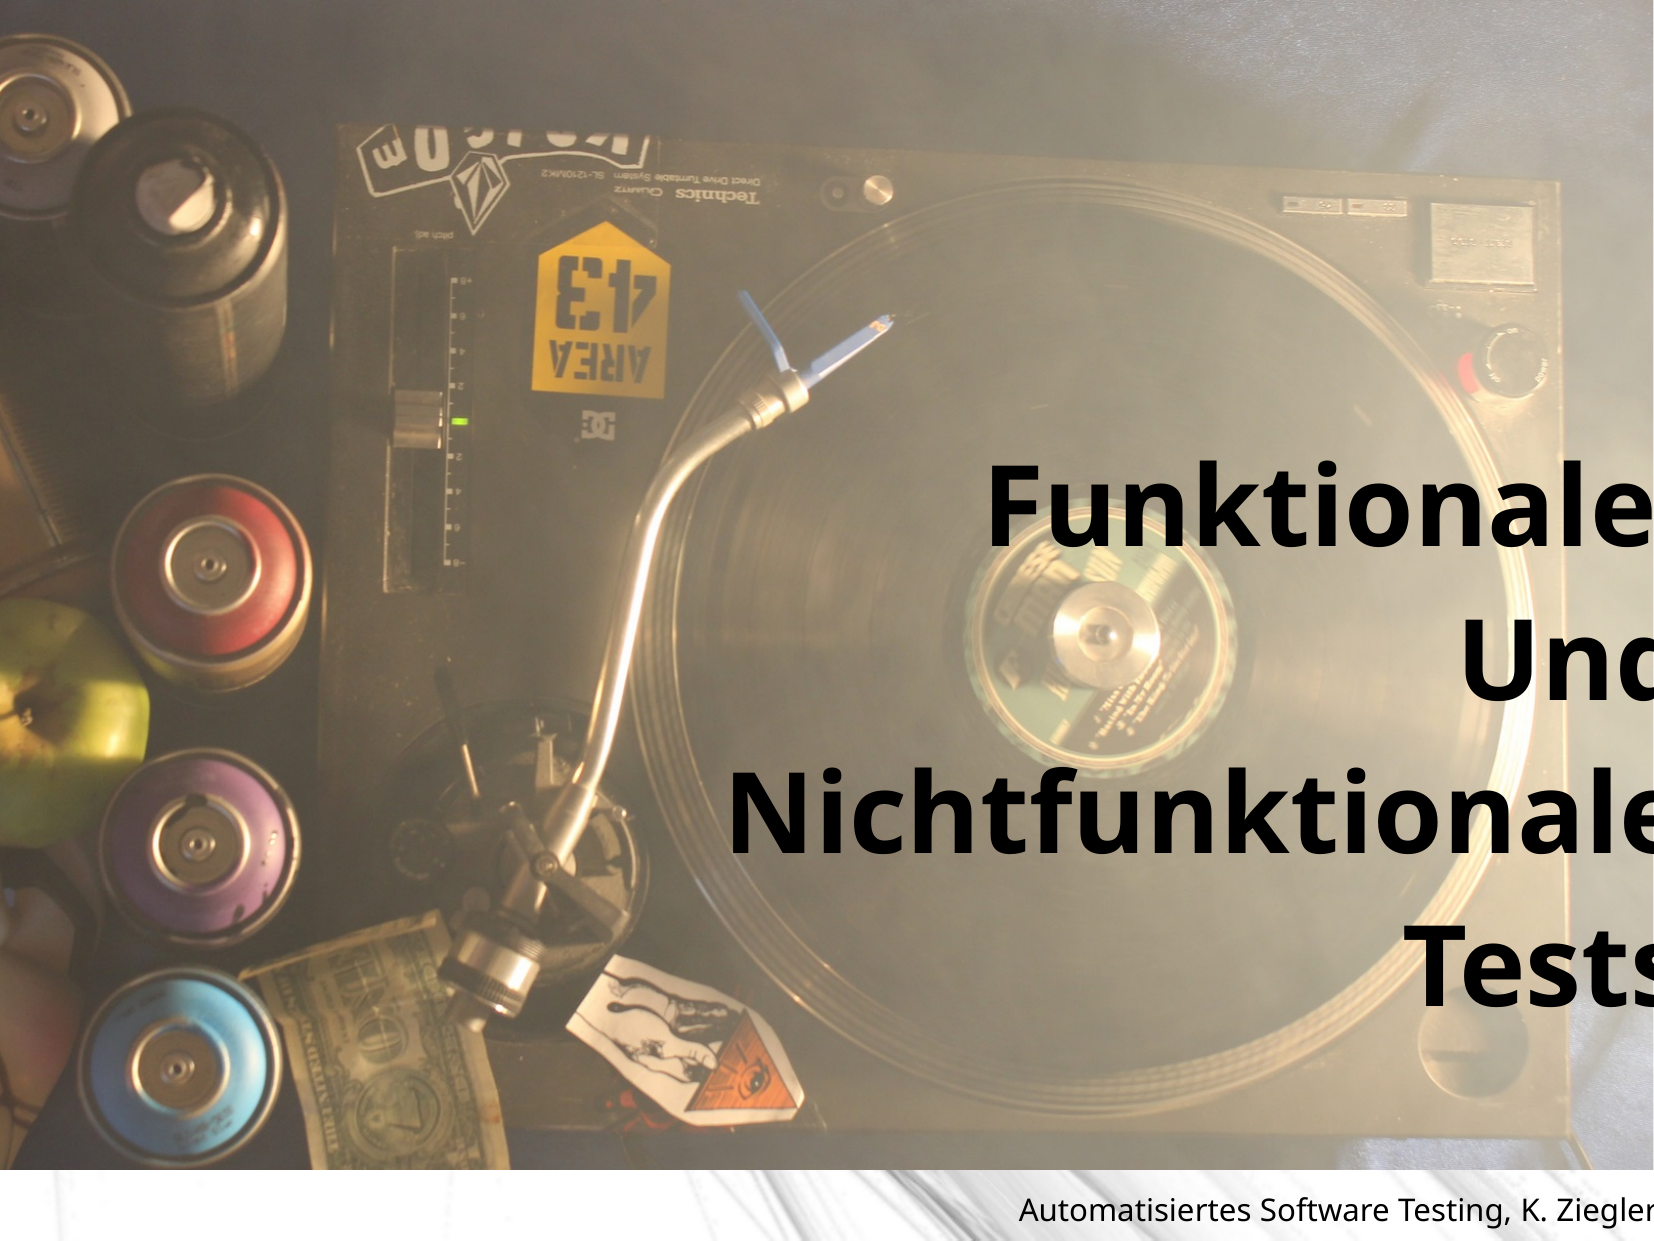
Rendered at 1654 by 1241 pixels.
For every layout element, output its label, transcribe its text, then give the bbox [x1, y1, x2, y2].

picture [1641, 802, 1654, 815]
picture [0, 0, 1654, 1241]
picture [1641, 826, 1654, 841]
text_box Automatisiertes Software Testing, K. Ziegler [1003, 1181, 1654, 1241]
text_box Funktionale Und Nichtfunktionale Tests [708, 419, 1619, 958]
picture [1637, 651, 1654, 688]
